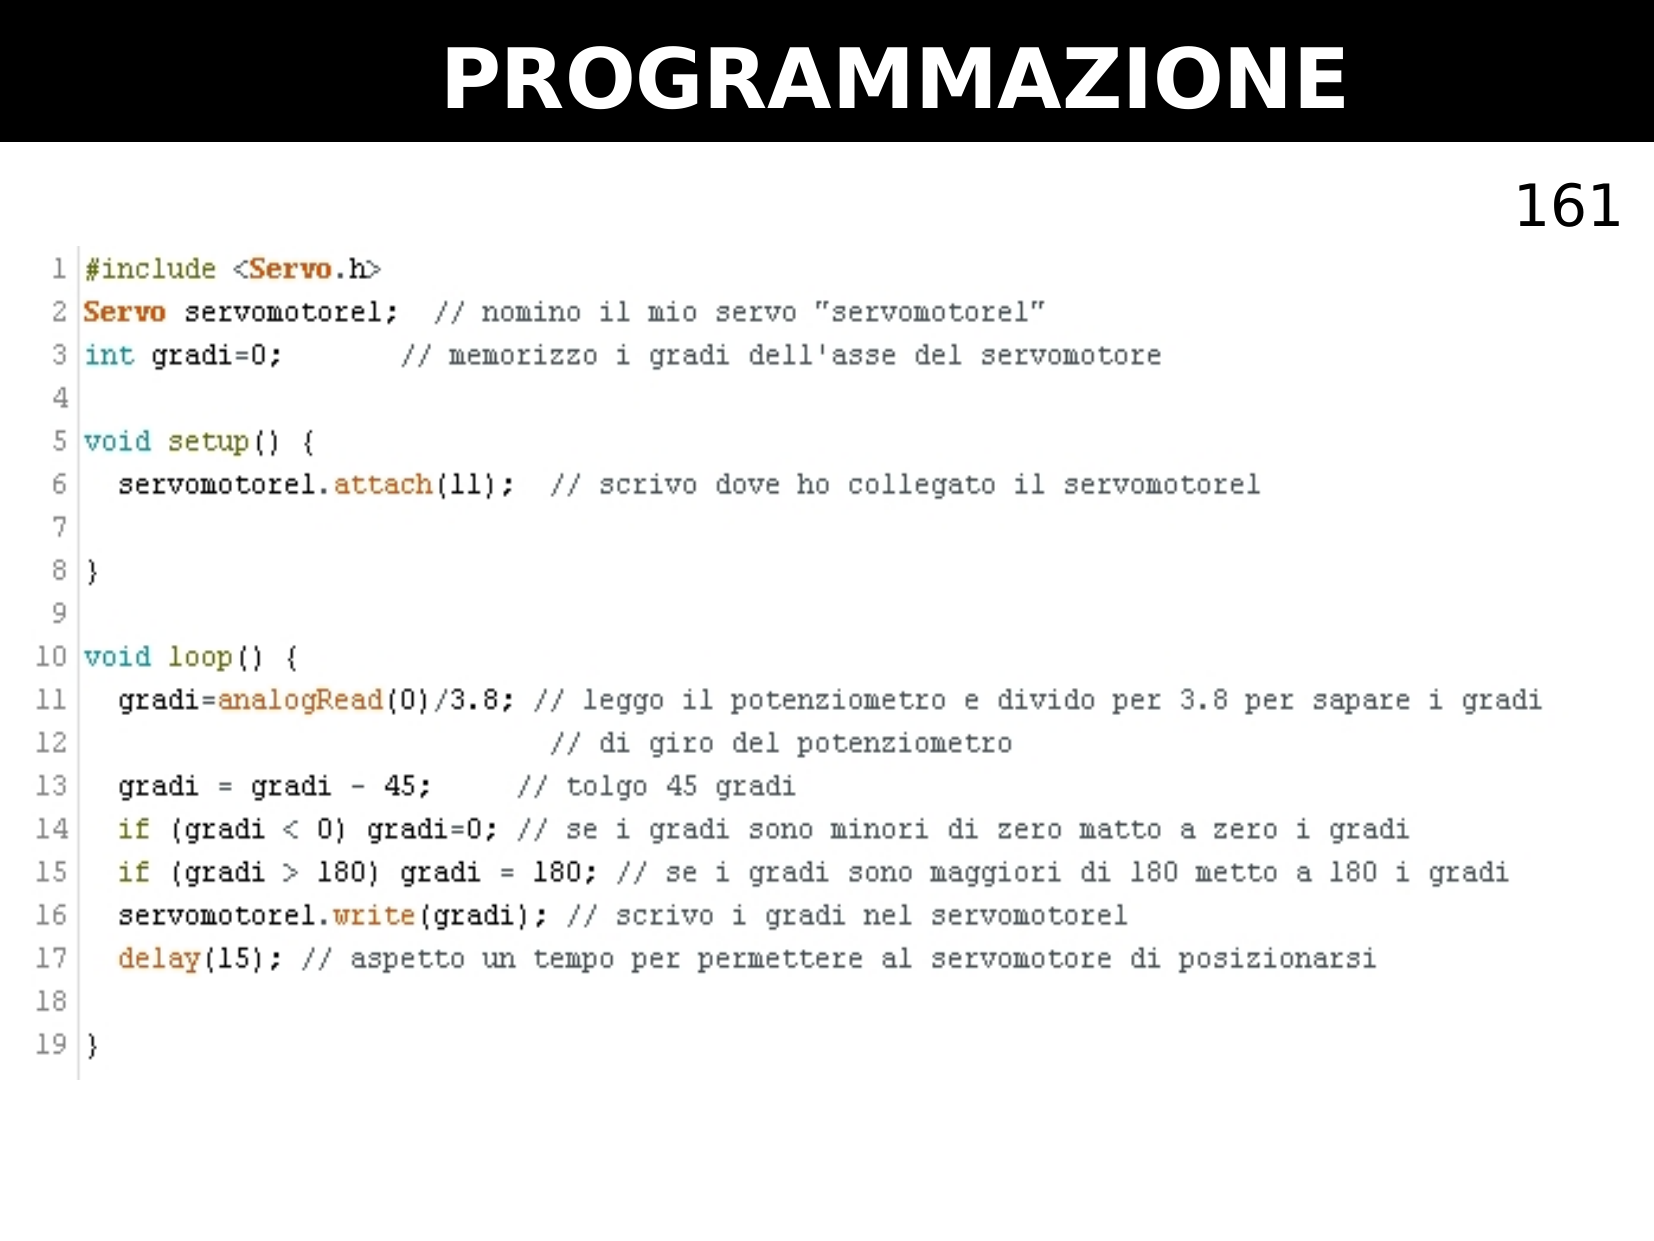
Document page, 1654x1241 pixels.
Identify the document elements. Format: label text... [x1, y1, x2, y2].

text_box 161 [1498, 165, 1640, 249]
text_box [0, 0, 1654, 142]
text_box PROGRAMMAZIONE [425, 23, 1366, 136]
picture [14, 246, 1630, 1080]
